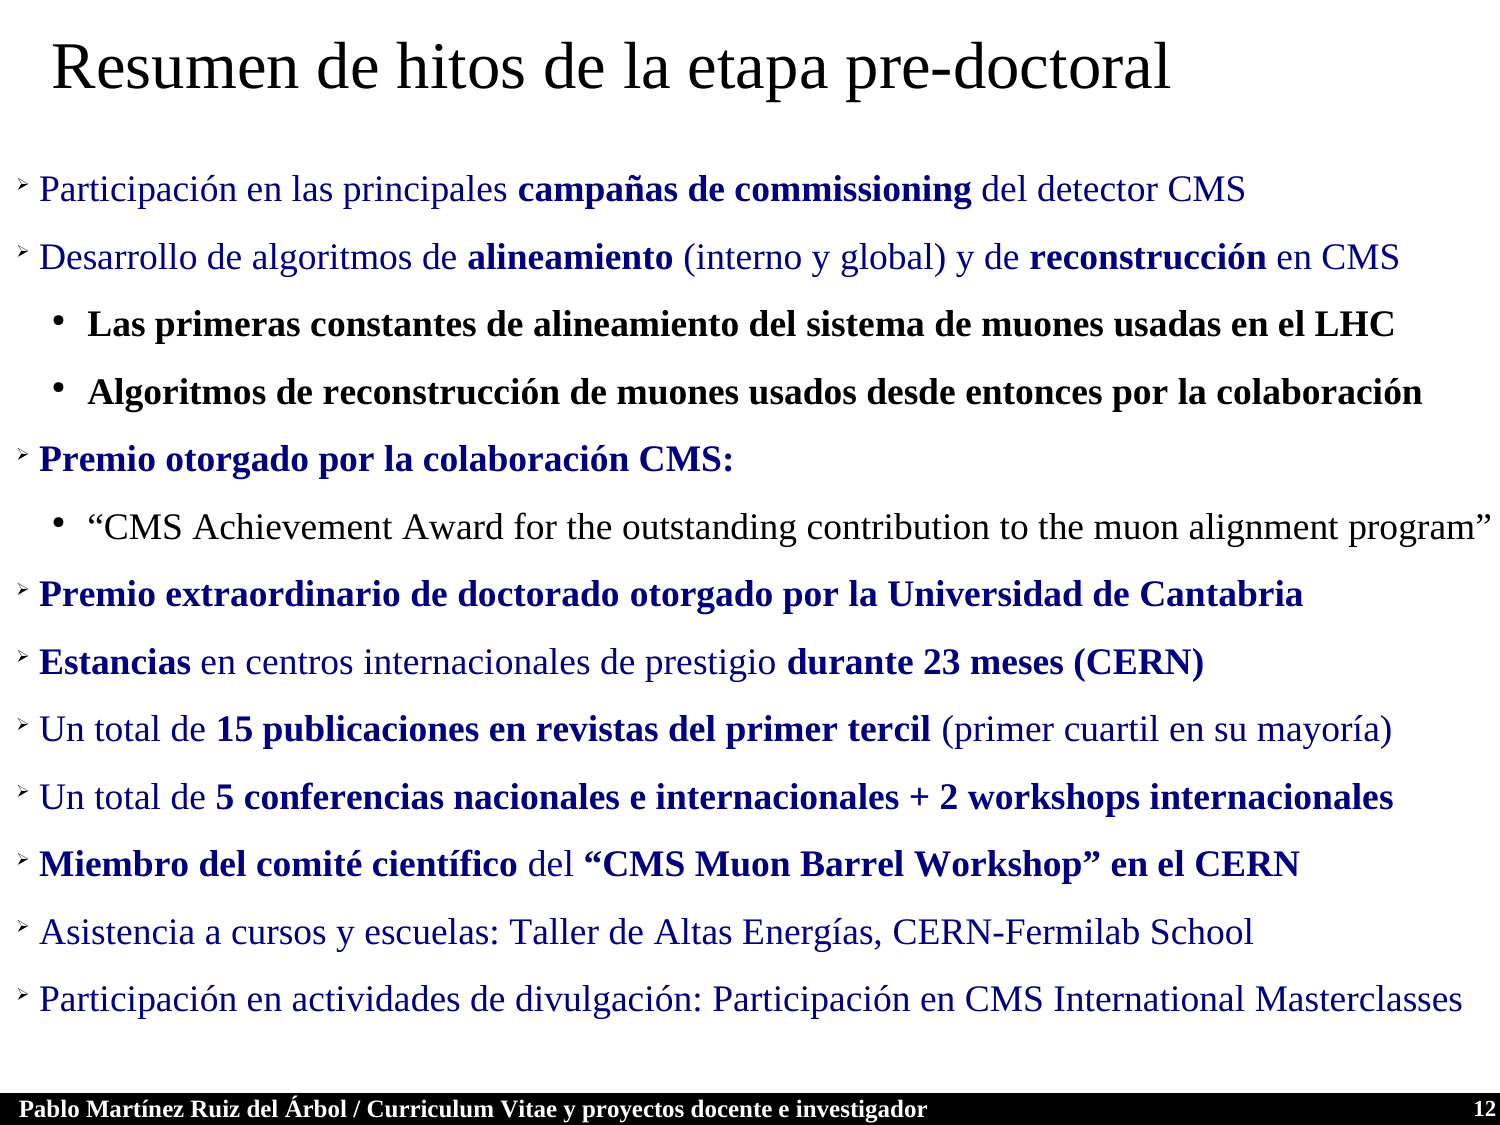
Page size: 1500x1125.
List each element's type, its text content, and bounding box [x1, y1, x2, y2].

text_box Resumen de hitos de la etapa pre-doctoral [10, 12, 1216, 121]
text_box Participación en las principales campañas de commissioning del detector CMS Desarrollo de algoritmos de alineamiento (interno y global) y de reconstrucción en CMS Las primeras constantes de alineamiento del sistema de muones usadas en el LHC Algoritmos de reconstrucción de muones usados desde entonces por la colaboración Premio otorgado por la colaboración CMS: “CMS Achievement Award for the outstanding contribution to the muon alignment program” Premio extraordinario de doctorado otorgado por la Universidad de Cantabria Estancias en centros internacionales de prestigio durante 23 meses (CERN) Un total de 15 publicaciones en revistas del primer tercil (primer cuartil en su mayoría) Un total de 5 conferencias nacionales e internacionales + 2 workshops internacionales Miembro del comité científico del “CMS Muon Barrel Workshop” en el CERN Asistencia a cursos y escuelas: Taller de Altas Energías, CERN-Fermilab School Participación en actividades de divulgación: Participación en CMS International Masterclasses [0, 129, 1500, 872]
